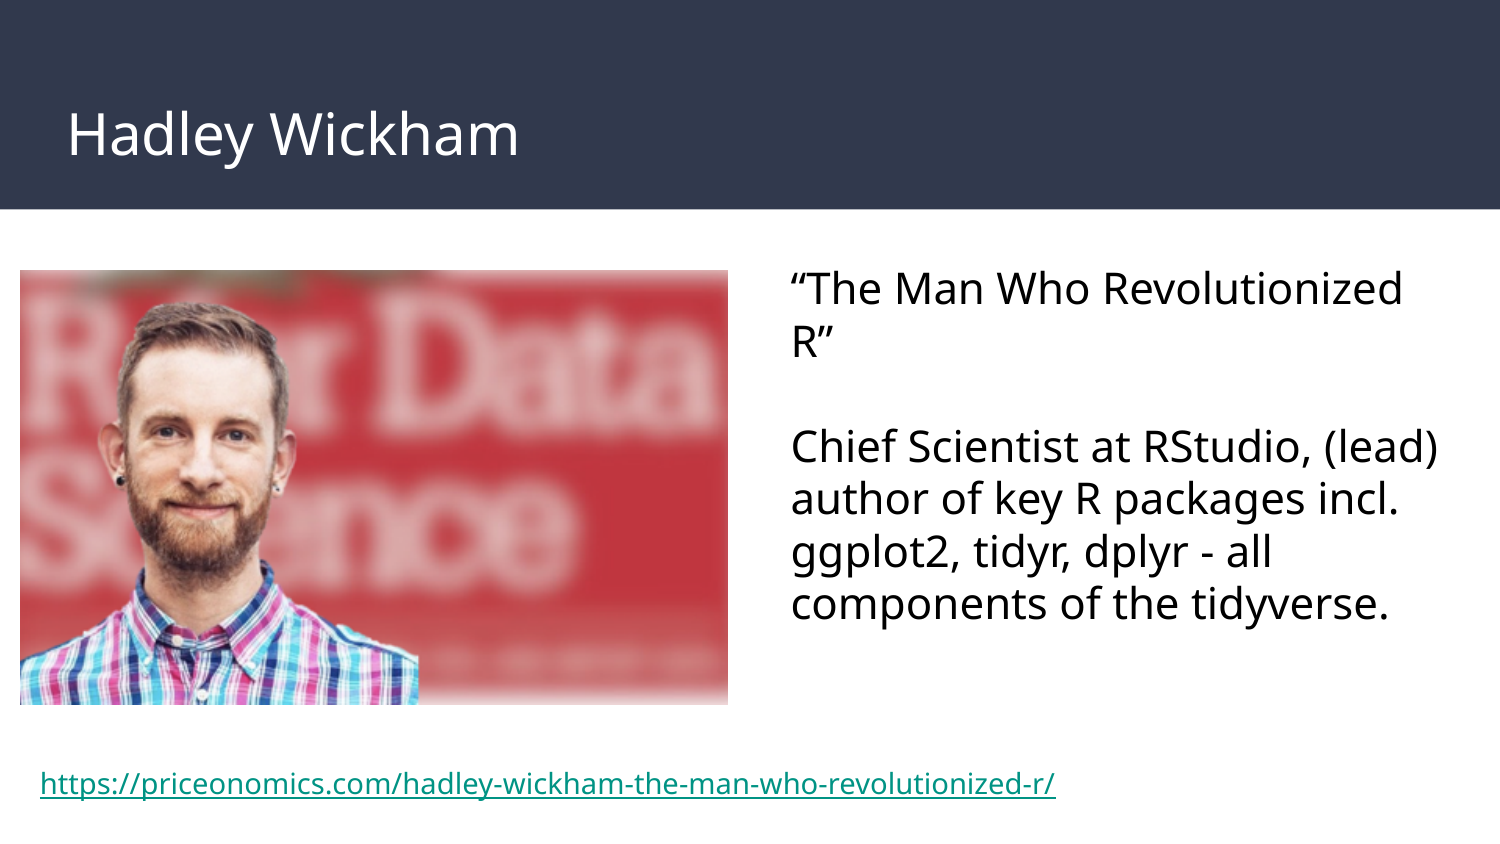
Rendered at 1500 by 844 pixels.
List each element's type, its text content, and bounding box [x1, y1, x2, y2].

picture [20, 270, 728, 705]
text_box https://priceonomics.com/hadley-wickham-the-man-who-revolutionized-r/ [25, 750, 1259, 816]
title Hadley Wickham [51, 82, 1449, 185]
text_box “The Man Who Revolutionized R” Chief Scientist at RStudio, (lead) author of key R packages incl. ggplot2, tidyr, dplyr - all components of the tidyverse. [775, 245, 1473, 732]
